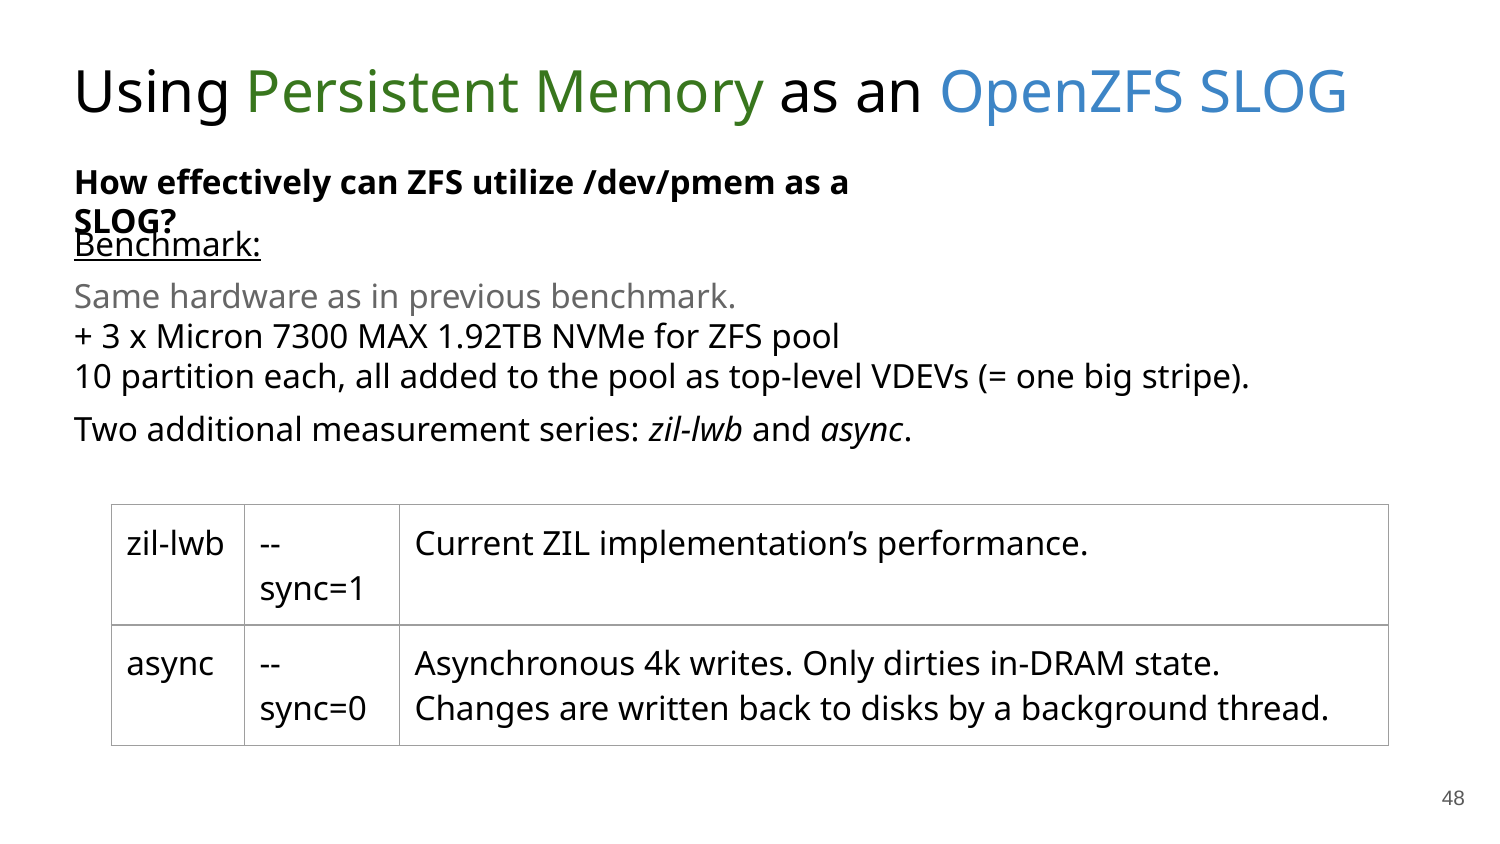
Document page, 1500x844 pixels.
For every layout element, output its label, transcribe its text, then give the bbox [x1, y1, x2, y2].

title Using Persistent Memory as an OpenZFS SLOG [58, 38, 1435, 152]
table_header Current ZIL implementation’s performance. [400, 505, 1388, 624]
text_box How effectively can ZFS utilize /dev/pmem as a SLOG? [59, 145, 970, 219]
table_header zil-lwb [112, 505, 244, 624]
text_box Benchmark: Same hardware as in previous benchmark. + 3 x Micron 7300 MAX 1.92TB NVMe for ZFS pool 10 partition each, all added to the pool as top-level VDEVs (= one big stripe). Two additional measurement series: zil-lwb and async. [58, 207, 1381, 484]
table_cell async [112, 626, 244, 745]
table_cell Asynchronous 4k writes. Only dirties in-DRAM state. Changes are written back to disks by a background thread. [400, 626, 1388, 745]
table_cell --sync=0 [245, 626, 399, 745]
table_header --sync=1 [245, 505, 399, 624]
slide_number <number> [1389, 764, 1480, 830]
